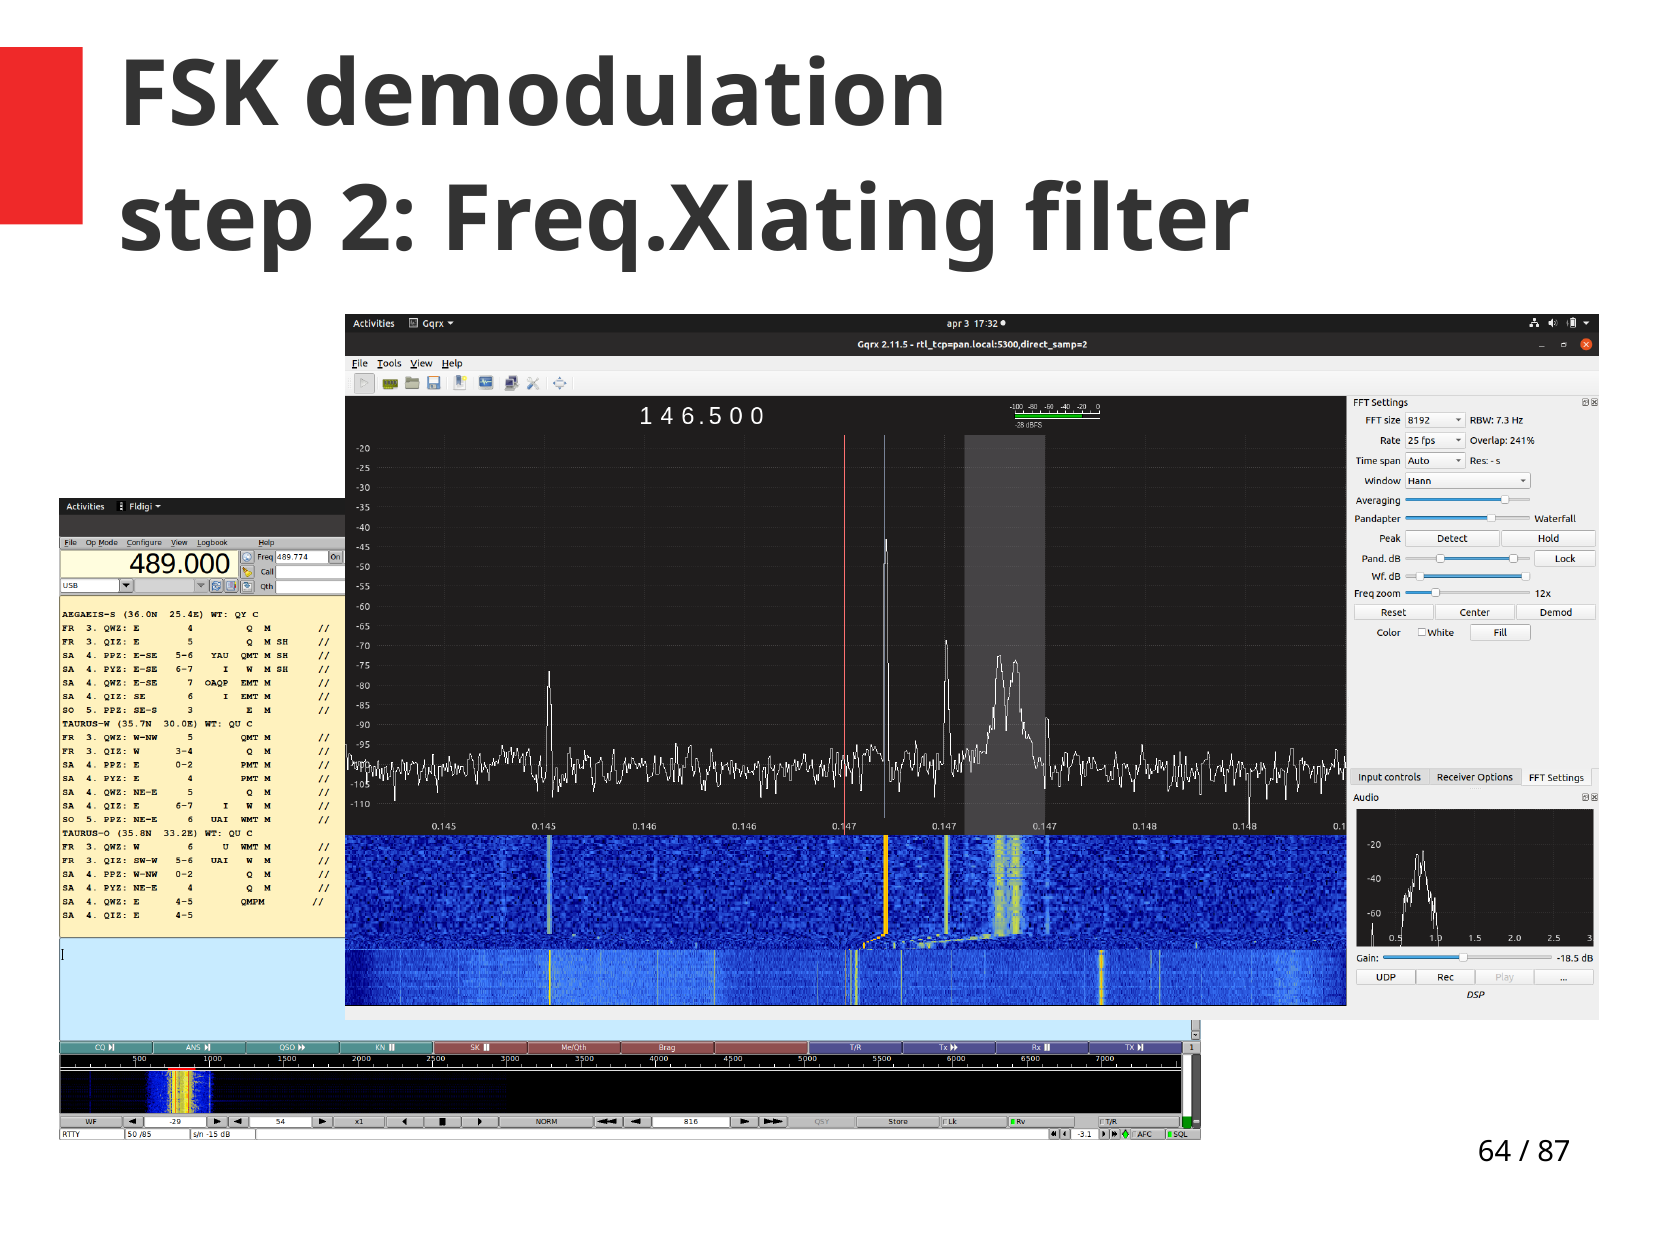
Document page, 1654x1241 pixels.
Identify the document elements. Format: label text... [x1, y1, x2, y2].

picture [59, 314, 1599, 1141]
title FSK demodulation step 2: Freq.Xlating filter [118, 45, 1571, 260]
